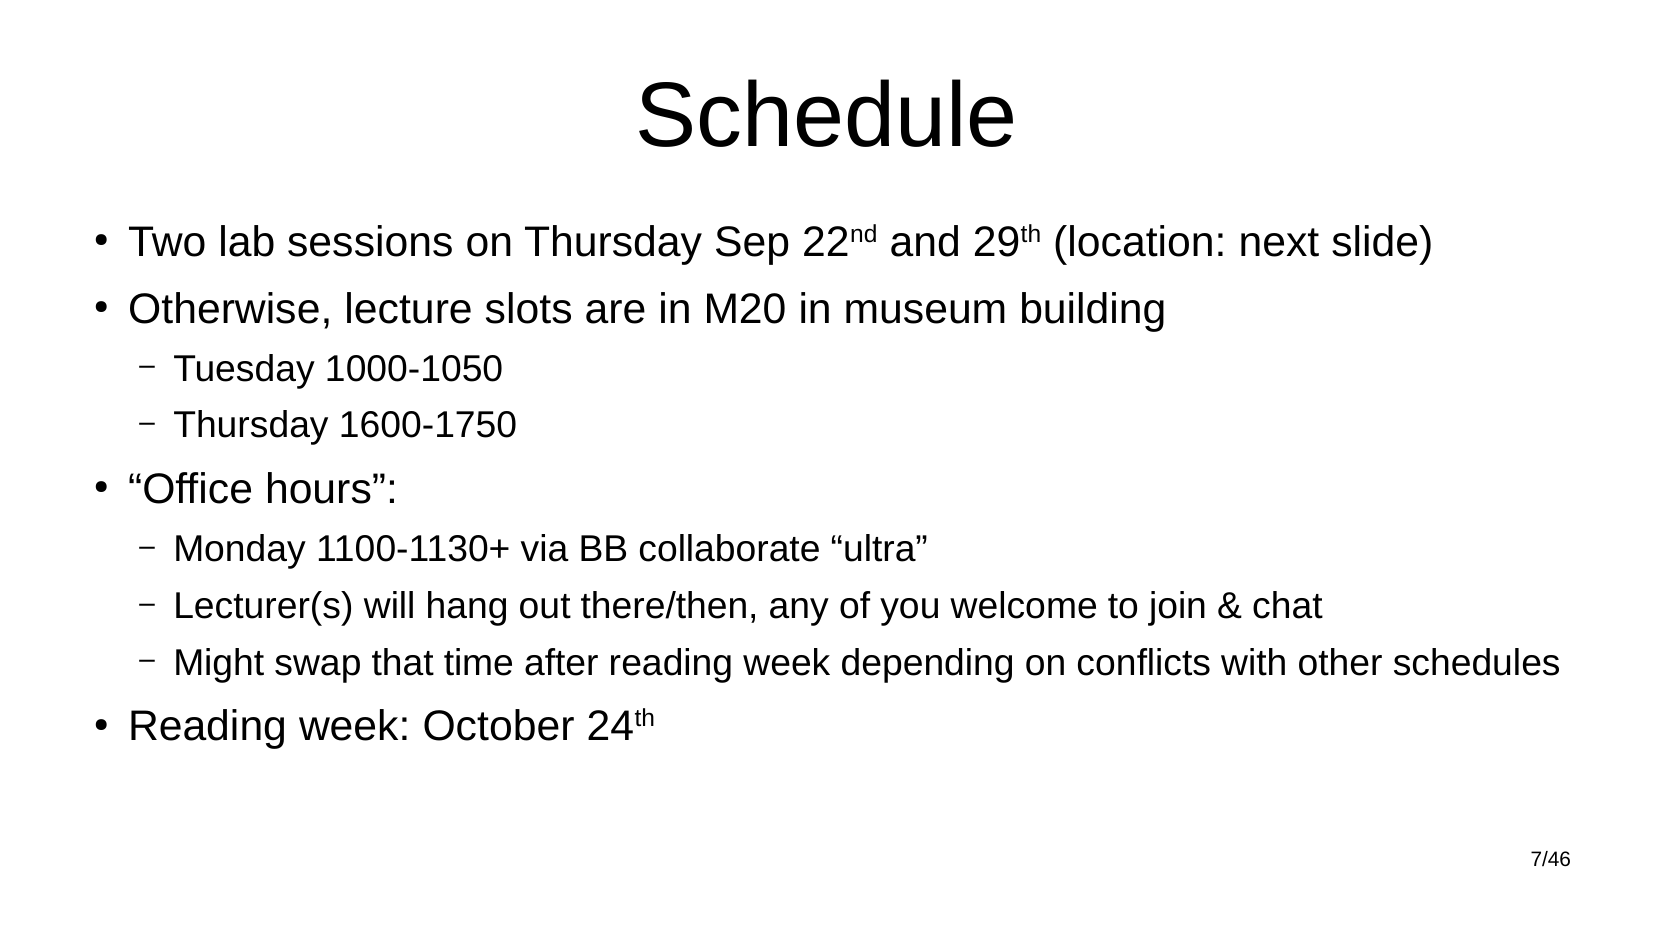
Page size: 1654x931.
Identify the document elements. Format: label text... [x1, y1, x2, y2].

list Two lab sessions on Thursday Sep 22nd and 29th (location: next slide) Otherwise, lecture slots are in M20 in museum building Tuesday 1000-1050 Thursday 1600-1750 “Office hours”: Monday 1100-1130+ via BB collaborate “ultra” Lecturer(s) will hang out there/then, any of you welcome to join & chat Might swap that time after reading week depending on conflicts with other schedules Reading week: October 24th [82, 217, 1571, 758]
title Schedule [82, 37, 1571, 193]
